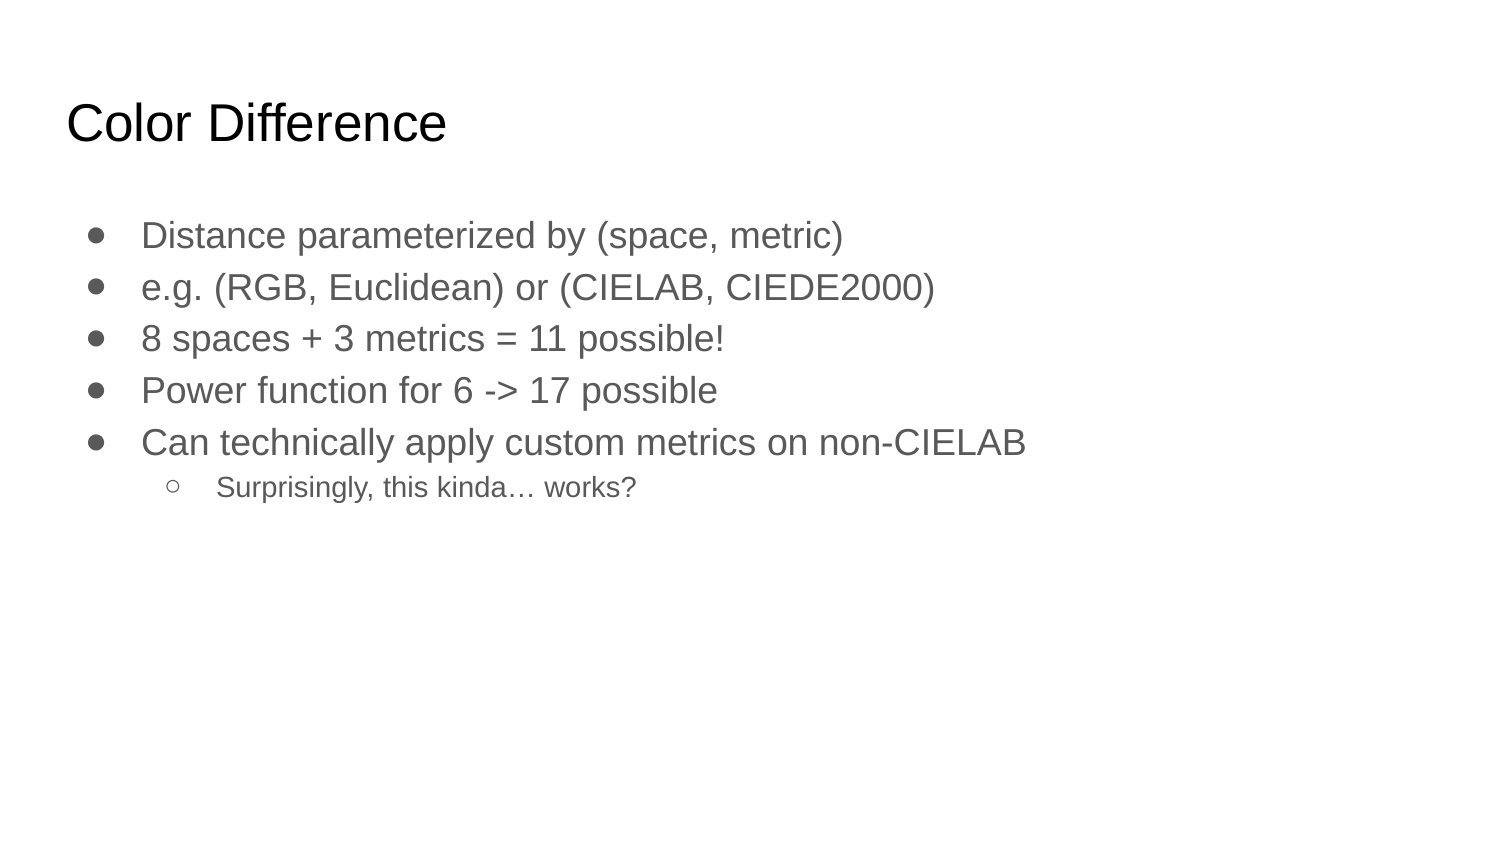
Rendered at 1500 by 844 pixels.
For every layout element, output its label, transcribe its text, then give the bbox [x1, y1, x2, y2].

list Distance parameterized by (space, metric) e.g. (RGB, Euclidean) or (CIELAB, CIEDE2000) 8 spaces + 3 metrics = 11 possible! Power function for 6 -> 17 possible Can technically apply custom metrics on non-CIELAB Surprisingly, this kinda… works? [51, 189, 1449, 750]
title Color Difference [51, 72, 1449, 167]
